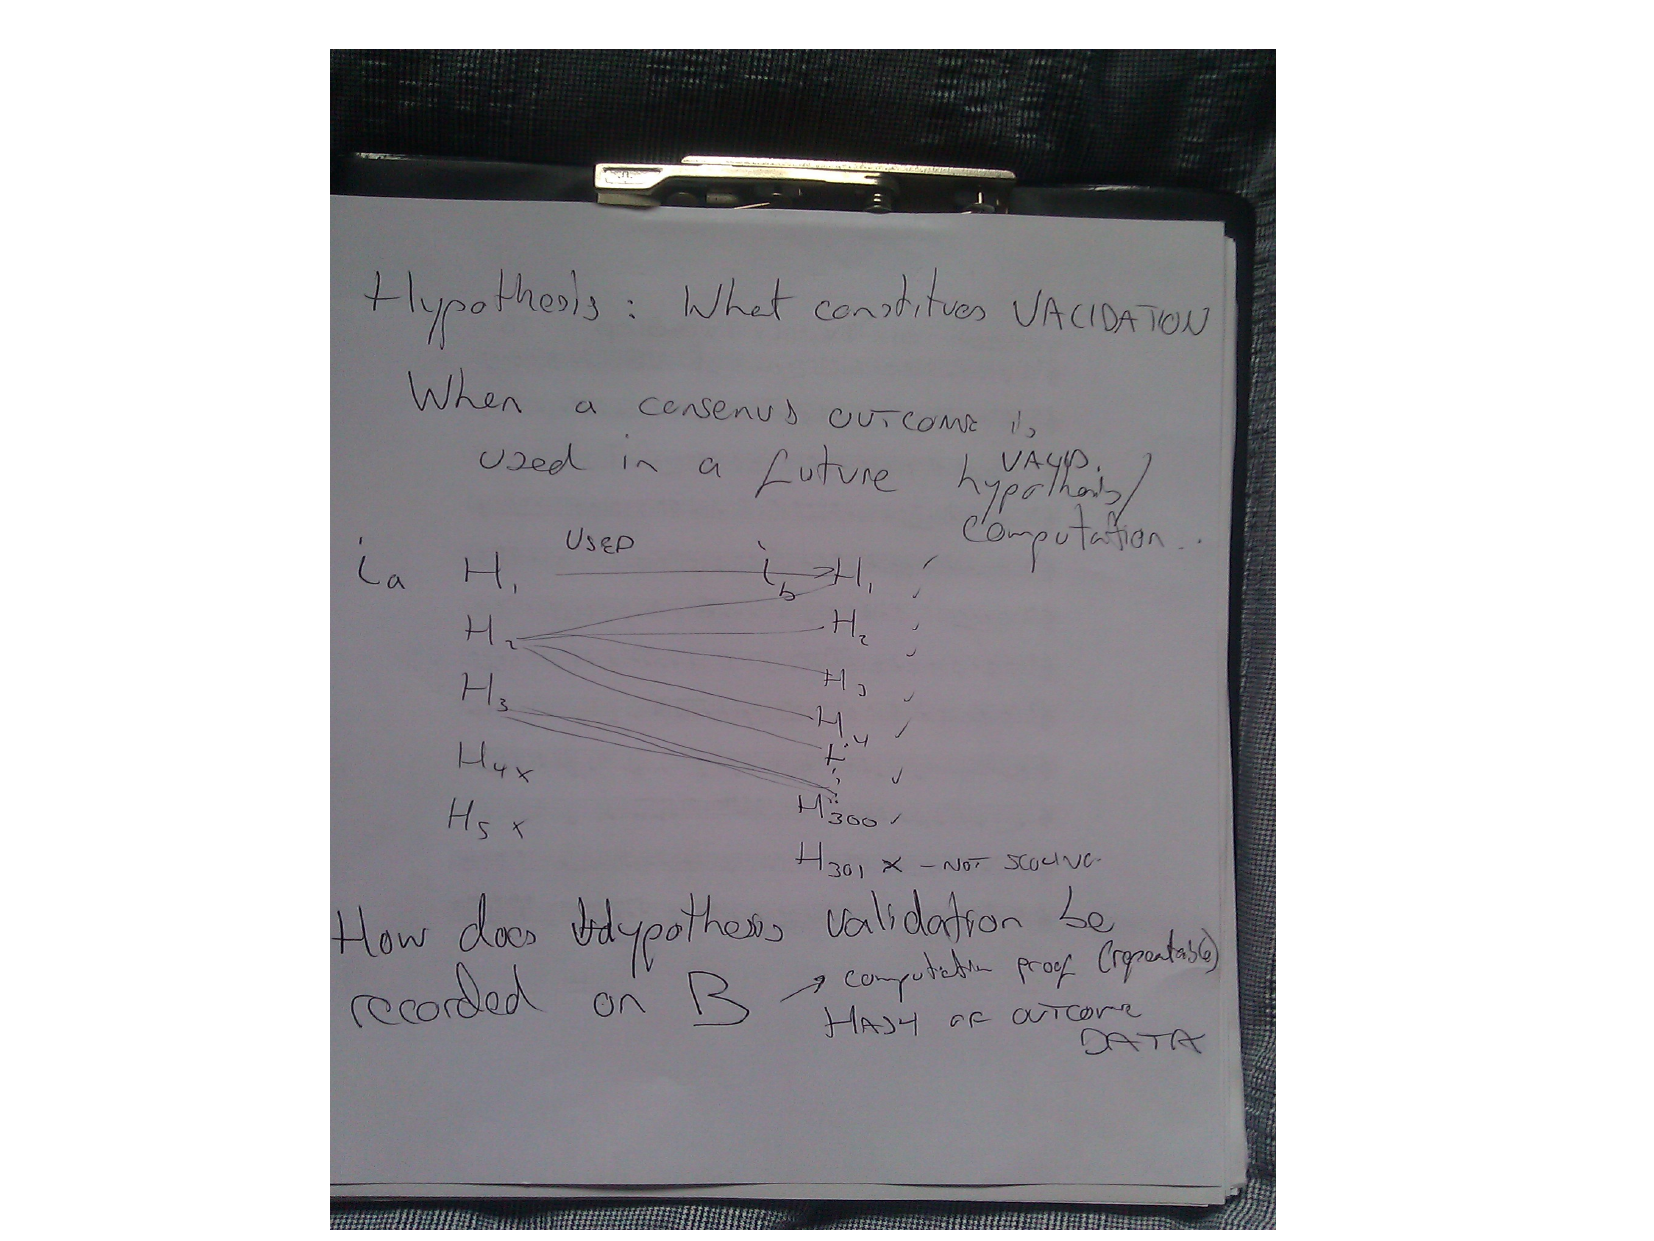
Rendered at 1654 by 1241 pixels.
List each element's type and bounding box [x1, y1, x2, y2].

picture [330, 49, 1276, 1231]
